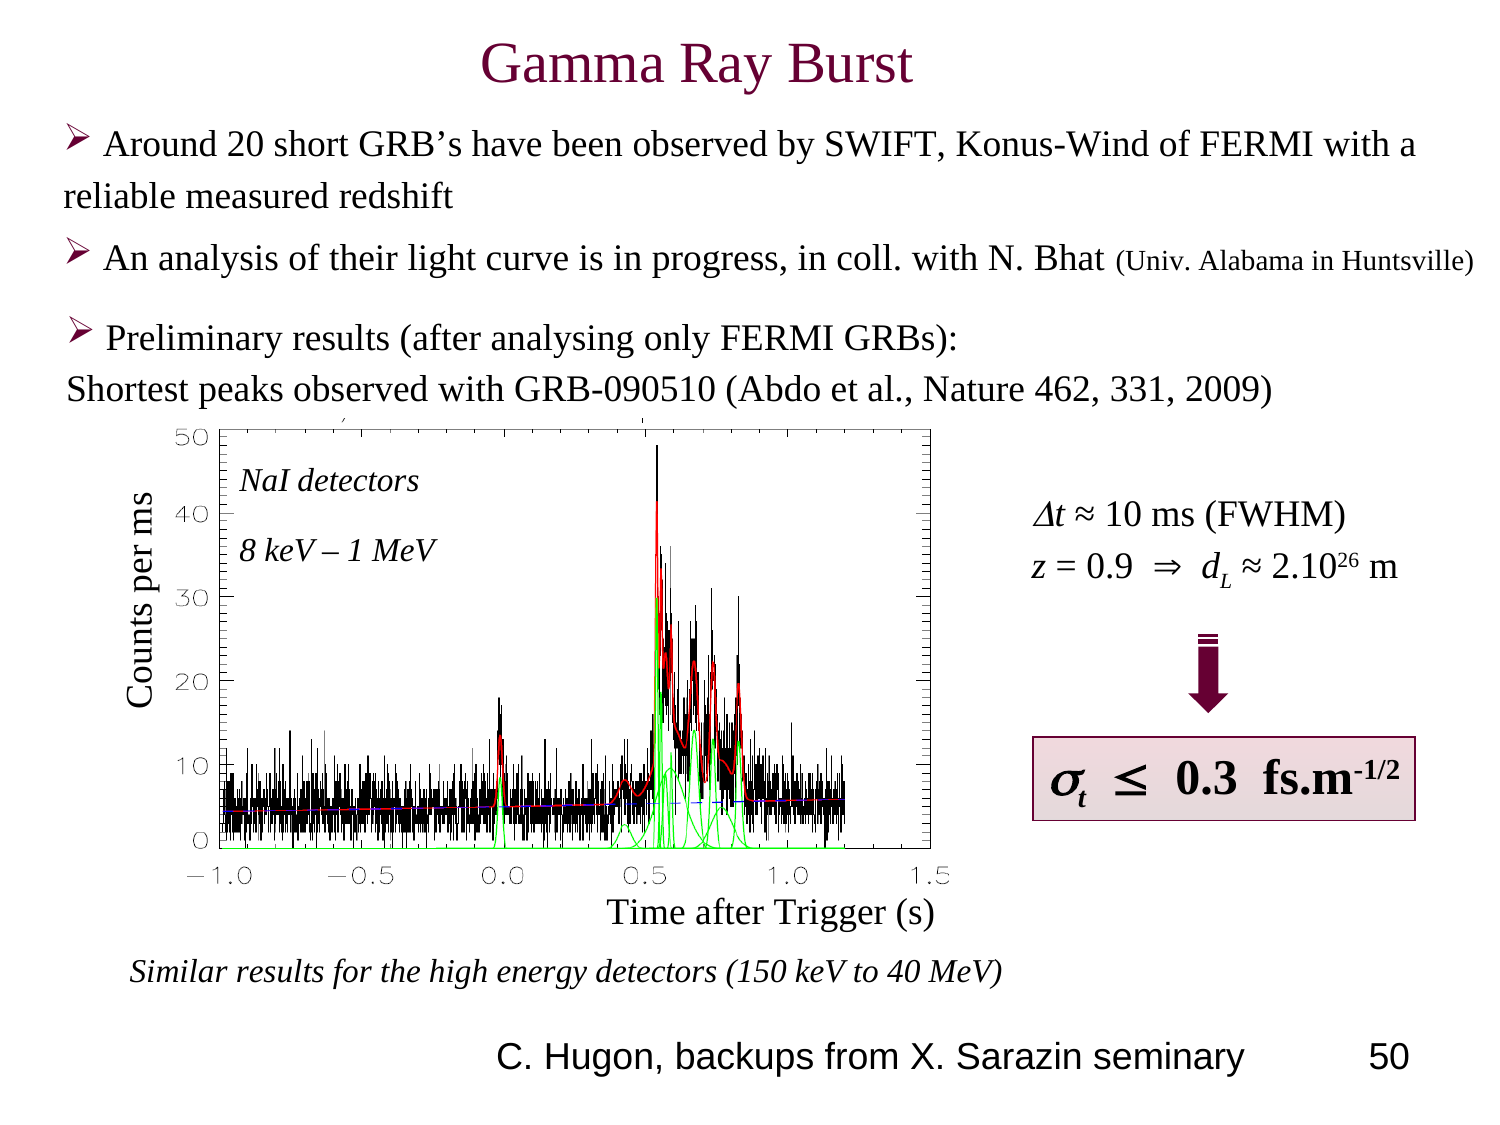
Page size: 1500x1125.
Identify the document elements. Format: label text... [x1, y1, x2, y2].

text_box [1198, 639, 1218, 644]
text_box NaI detectors 8 keV – 1 MeV [224, 440, 451, 577]
text_box t  0.3 fs.m-1/2 [1032, 736, 1416, 821]
picture [160, 418, 949, 888]
text_box Similar results for the high energy detectors (150 keV to 40 MeV) [114, 932, 1028, 998]
text_box Time after Trigger (s) [591, 867, 951, 940]
text_box Gamma Ray Burst [465, 16, 929, 102]
text_box Around 20 short GRB’s have been observed by SWIFT, Konus-Wind of FERMI with a reliable measured redshift An analysis of their light curve is in progress, in coll. with N. Bhat (Univ. Alabama in Huntsville) [48, 104, 1500, 287]
text_box Counts per ms [95, 477, 167, 724]
text_box t ≈ 10 ms (FWHM) z = 0.9  dL ≈ 2.1026 m [1016, 474, 1447, 601]
text_box Preliminary results (after analysing only FERMI GRBs): Shortest peaks observed with GRB-090510 (Abdo et al., Nature 462, 331, 2009) [51, 298, 1429, 417]
text_box [1188, 646, 1229, 714]
